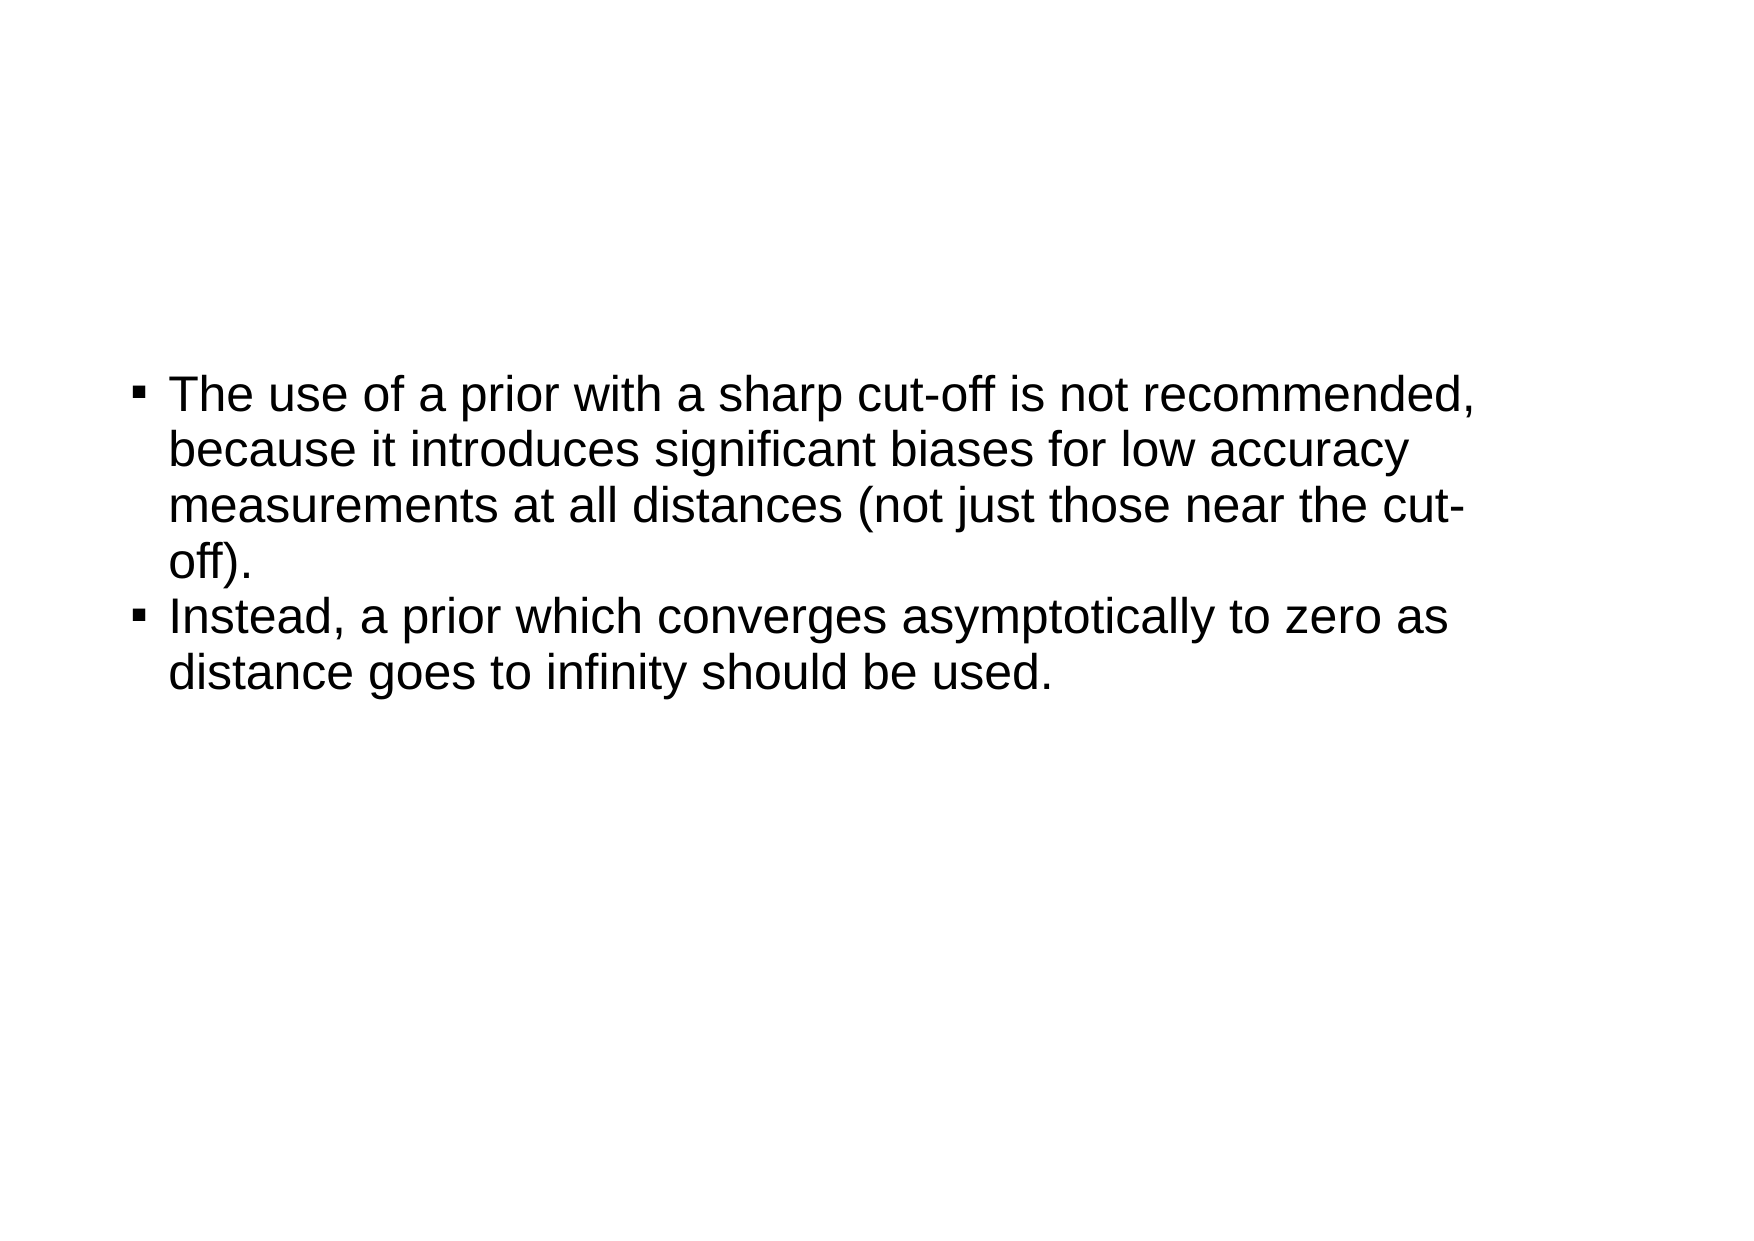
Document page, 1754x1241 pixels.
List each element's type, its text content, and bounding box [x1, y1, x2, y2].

text_box The use of a prior with a sharp cut-off is not recommended, because it introduces significant biases for low accuracy measurements at all distances (not just those near the cut-off). Instead, a prior which converges asymptotically to zero as distance goes to infinity should be used. [118, 358, 1551, 798]
